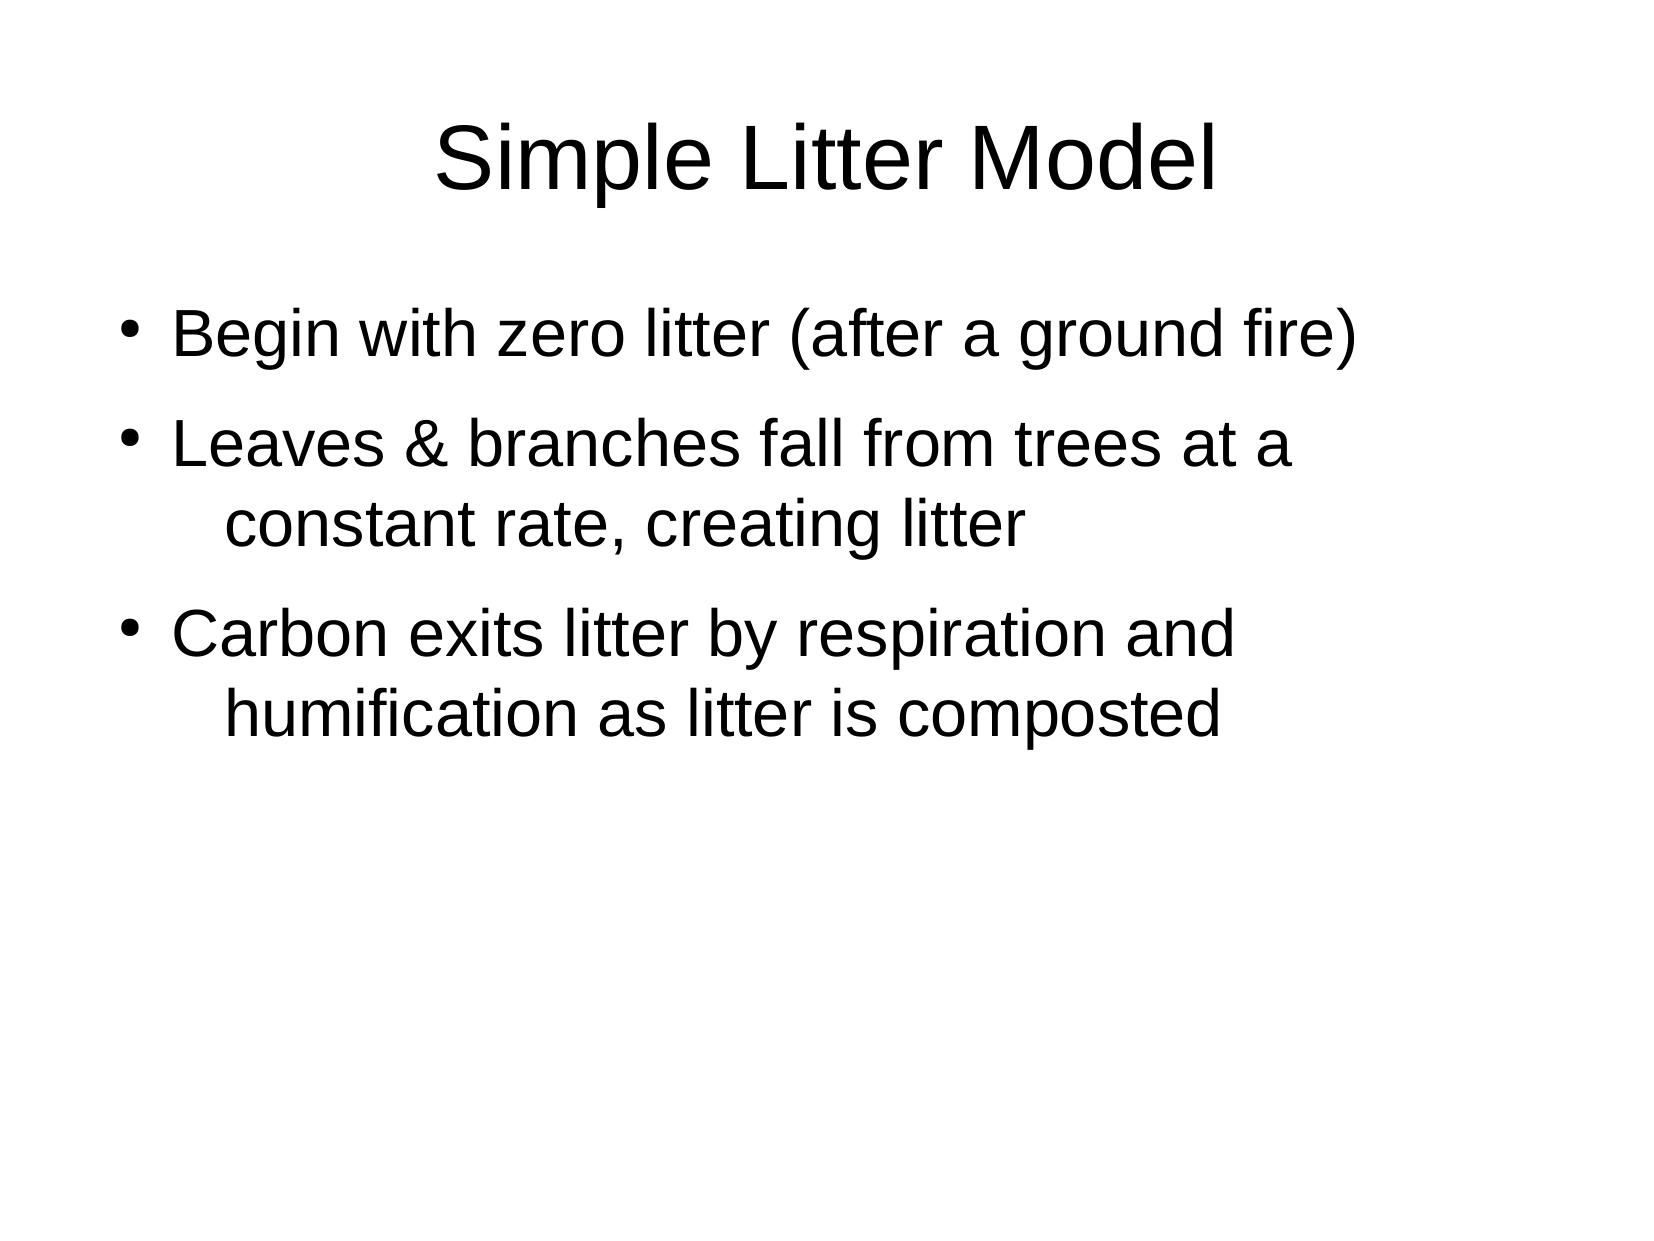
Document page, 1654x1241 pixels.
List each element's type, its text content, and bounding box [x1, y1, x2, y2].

list Begin with zero litter (after a ground fire) Leaves & branches fall from trees at a constant rate, creating litter Carbon exits litter by respiration and humification as litter is composted [82, 290, 1538, 1010]
title Simple Litter Model [82, 49, 1571, 257]
